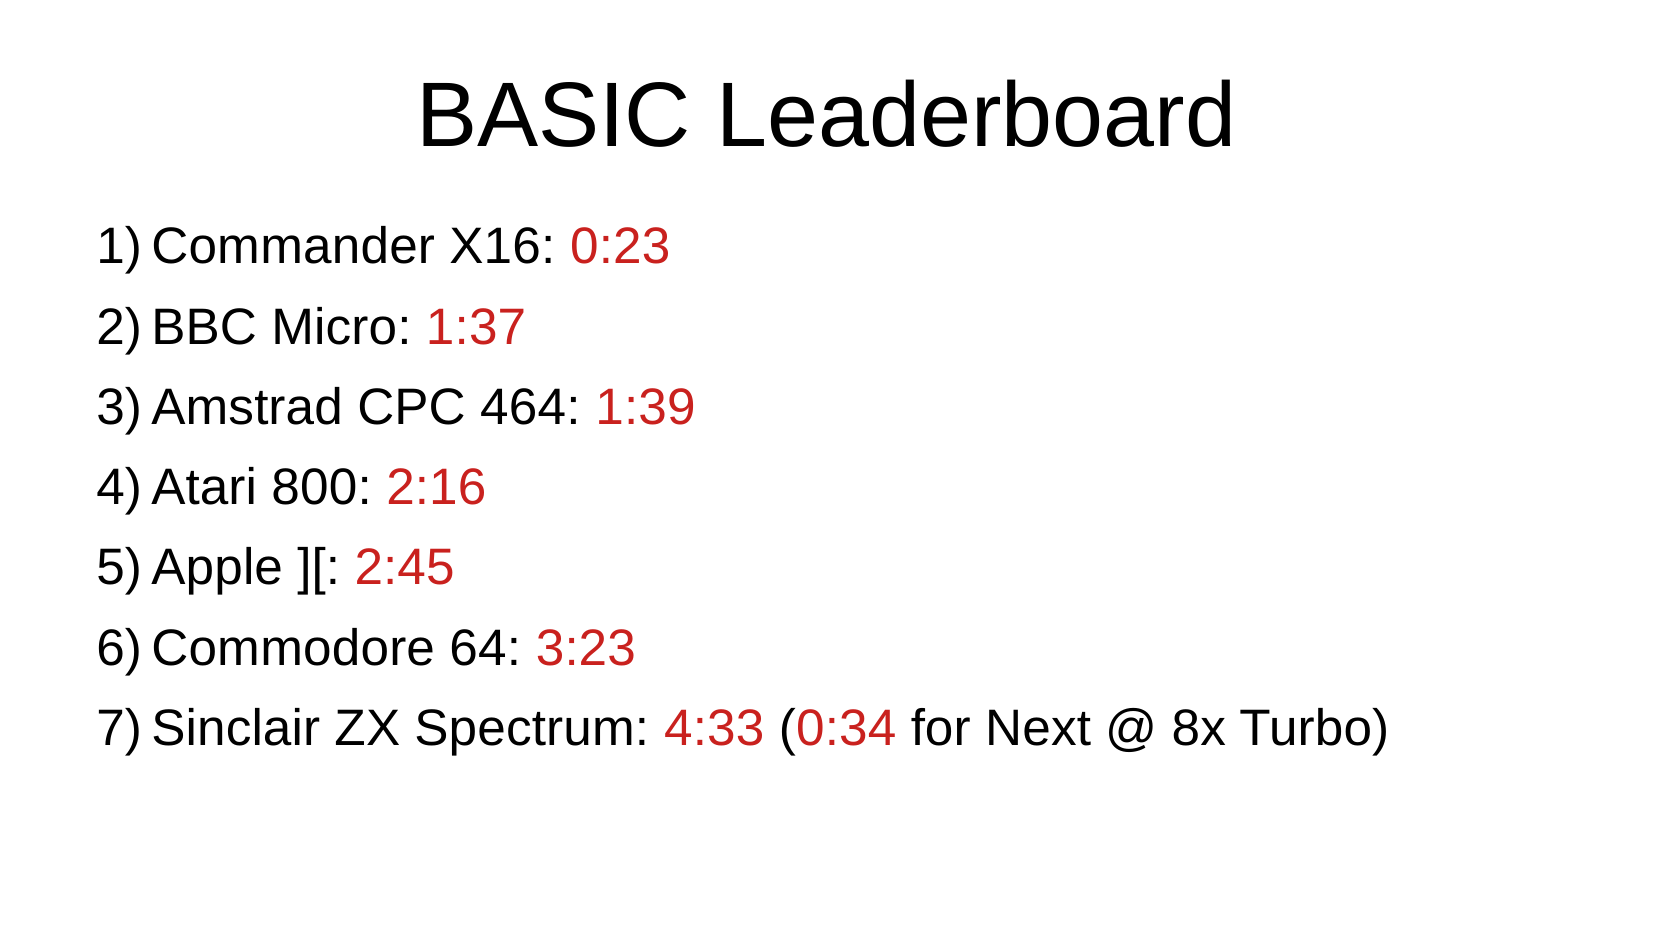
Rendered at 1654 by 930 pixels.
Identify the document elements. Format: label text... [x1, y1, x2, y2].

title BASIC Leaderboard [82, 37, 1571, 193]
list Commander X16: 0:23 BBC Micro: 1:37 Amstrad CPC 464: 1:39 Atari 800: 2:16 Apple ][: 2:45 Commodore 64: 3:23 Sinclair ZX Spectrum: 4:33 (0:34 for Next @ 8x Turbo) [82, 217, 1571, 757]
